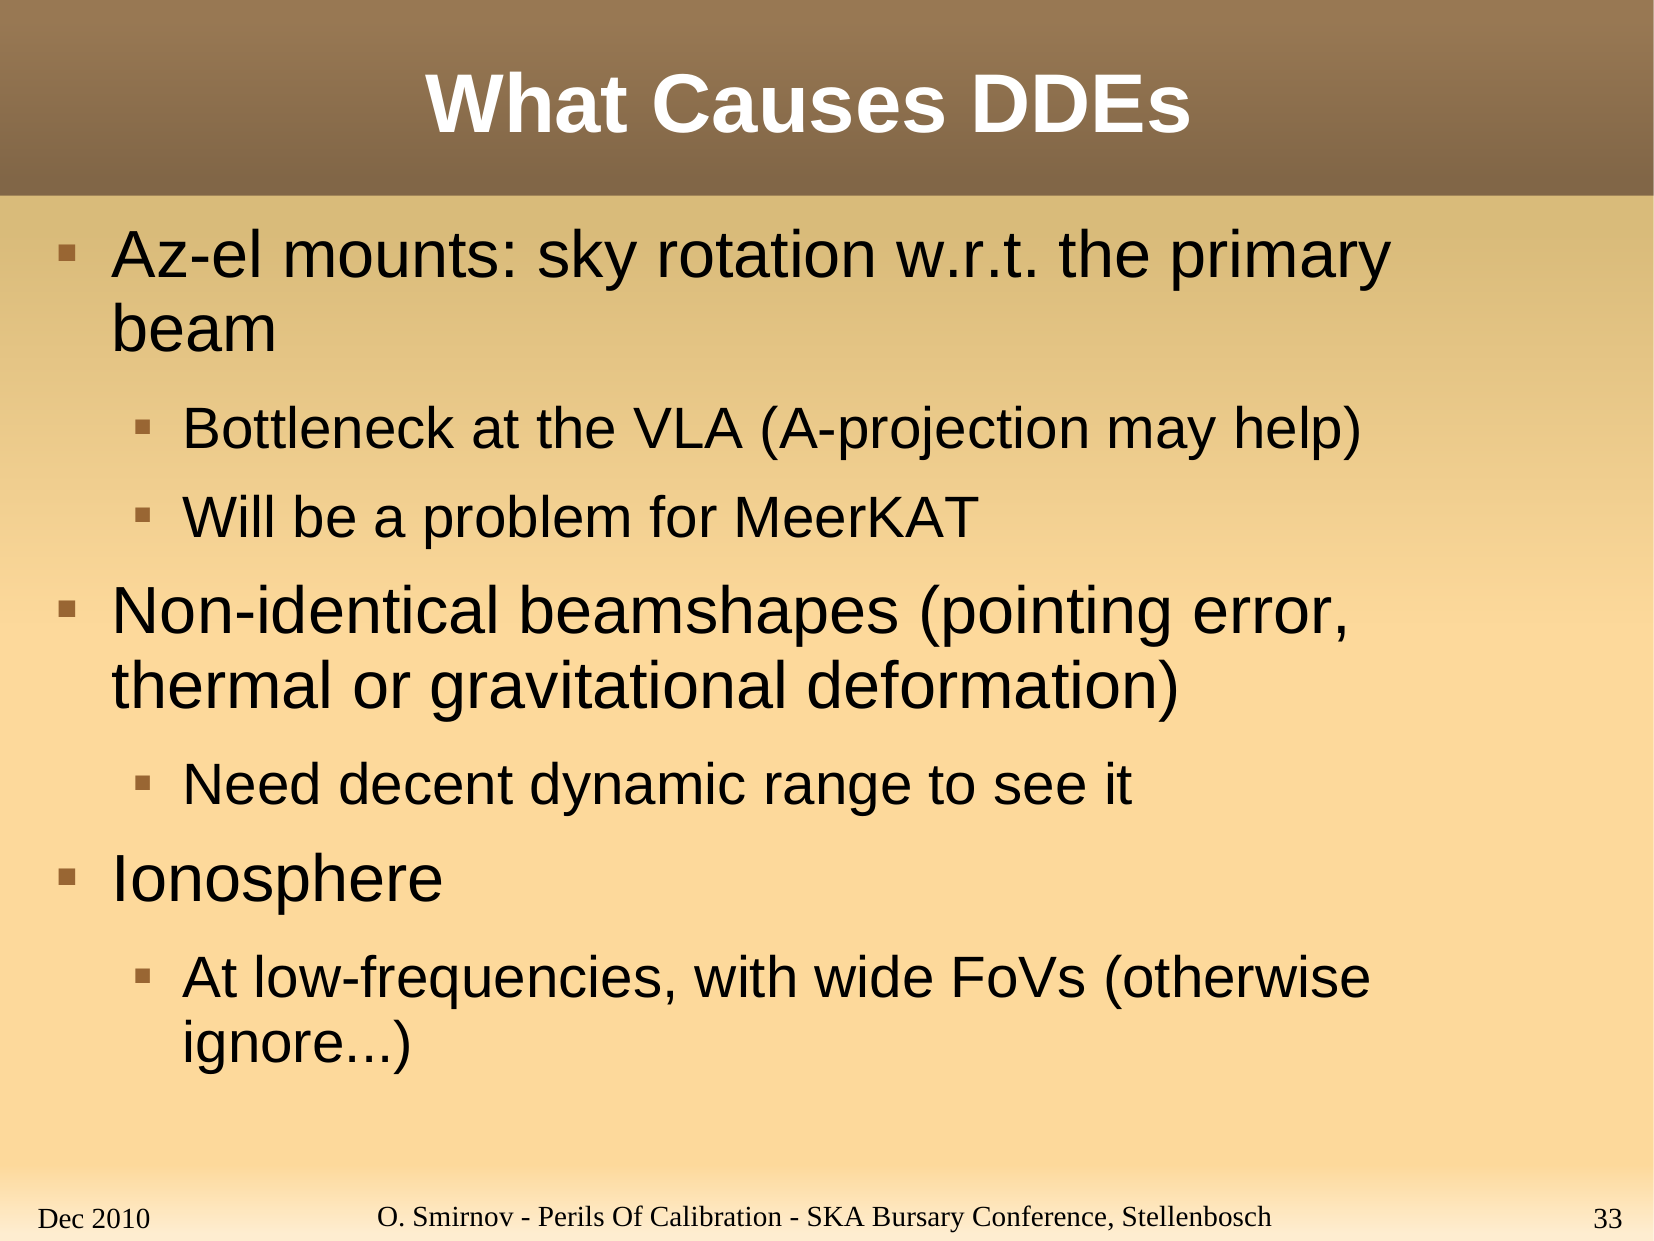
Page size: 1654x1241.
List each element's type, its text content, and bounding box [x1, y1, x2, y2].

list Az-el mounts: sky rotation w.r.t. the primary beam Bottleneck at the VLA (A-projection may help) Will be a problem for MeerKAT Non-identical beamshapes (pointing error, thermal or gravitational deformation) Need decent dynamic range to see it Ionosphere At low-frequencies, with wide FoVs (otherwise ignore...) [40, 216, 1576, 1174]
title What Causes DDEs [76, 0, 1565, 208]
picture [0, 0, 1654, 1241]
